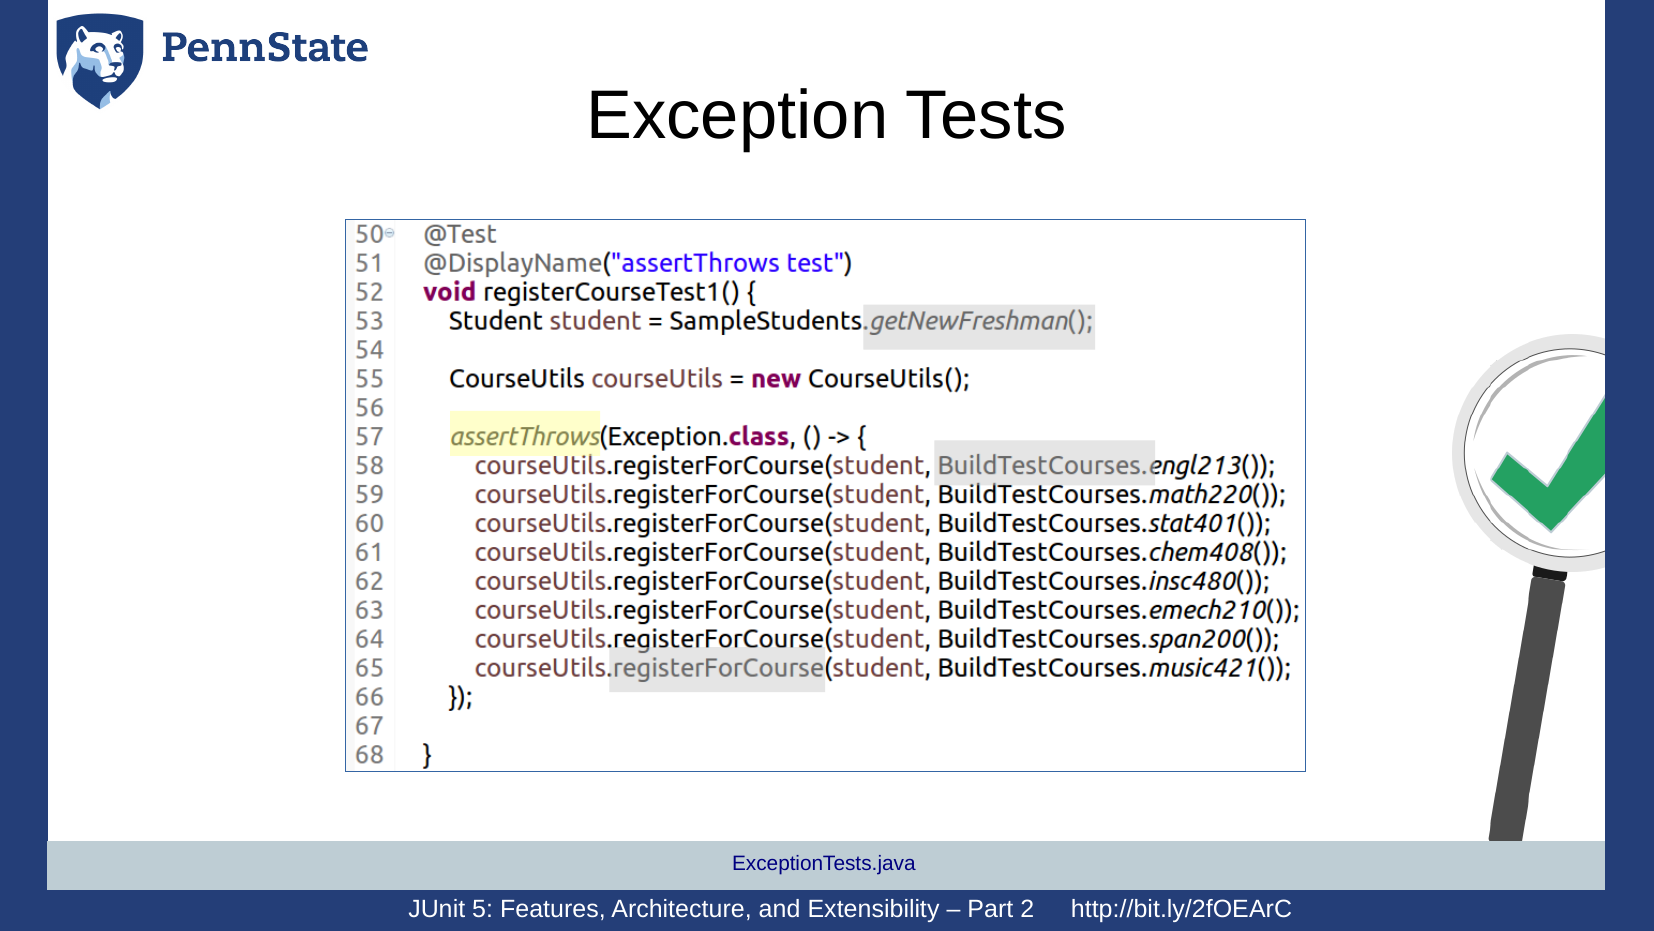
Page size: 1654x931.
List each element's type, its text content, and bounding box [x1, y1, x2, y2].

picture [48, 0, 411, 152]
text_box [863, 304, 1096, 350]
picture [345, 219, 1306, 772]
text_box [934, 440, 1156, 486]
title Exception Tests [82, 37, 1571, 193]
picture [1452, 334, 1605, 841]
text_box [609, 647, 826, 693]
text_box [450, 410, 601, 456]
title ExceptionTests.java [162, 816, 1492, 910]
